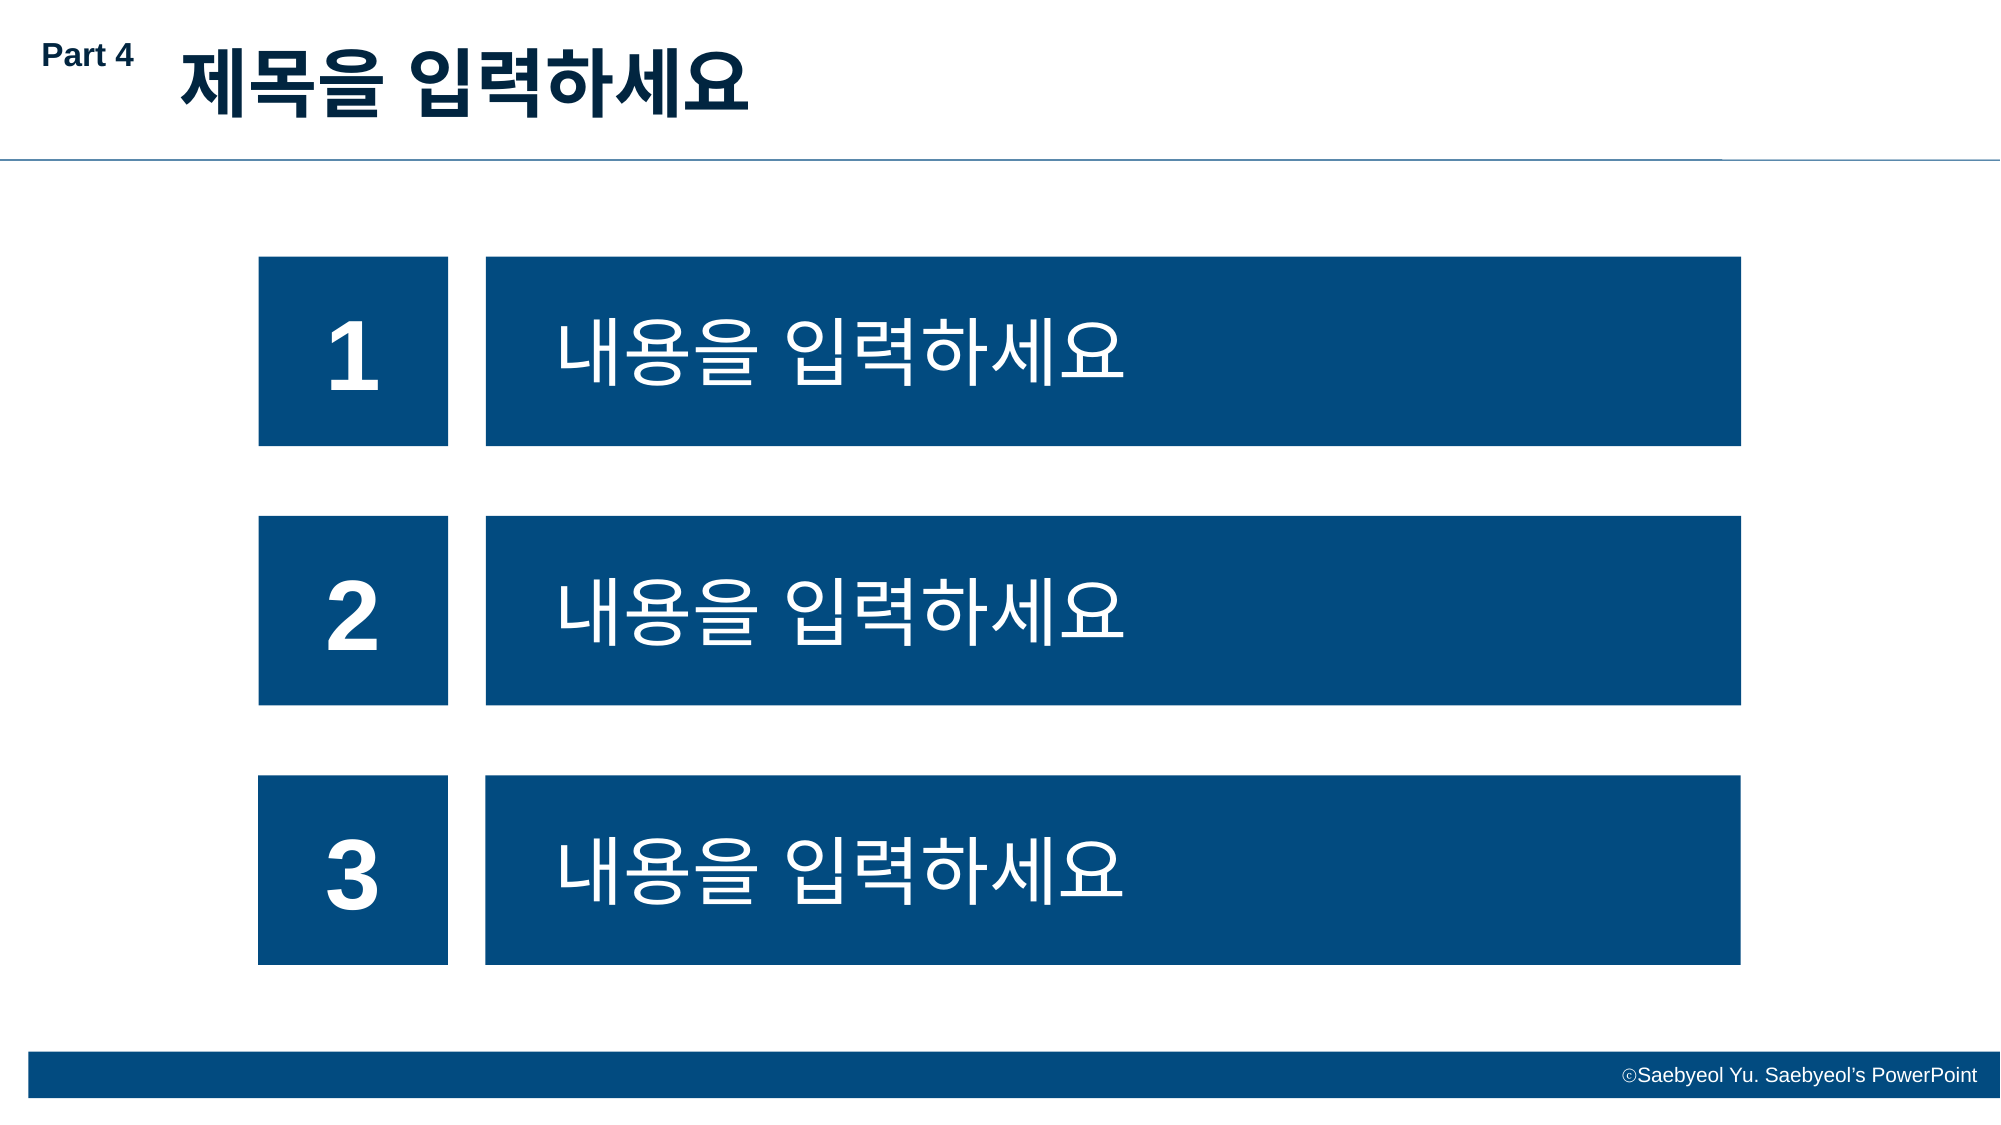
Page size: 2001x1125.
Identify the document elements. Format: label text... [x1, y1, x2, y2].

text_box [485, 256, 1742, 447]
text_box [258, 515, 449, 706]
text_box [258, 775, 448, 965]
text_box Part 4 [26, 26, 165, 81]
text_box [485, 515, 1742, 706]
text_box 2 [310, 542, 397, 678]
text_box [258, 256, 449, 447]
text_box 내용을 입력하세요 [540, 557, 1143, 663]
text_box 내용을 입력하세요 [540, 298, 1143, 404]
text_box 1 [310, 283, 397, 419]
text_box 3 [310, 802, 396, 937]
text_box [485, 775, 1741, 965]
text_box 제목을 입력하세요 [164, 28, 783, 134]
text_box 내용을 입력하세요 [539, 817, 1143, 922]
